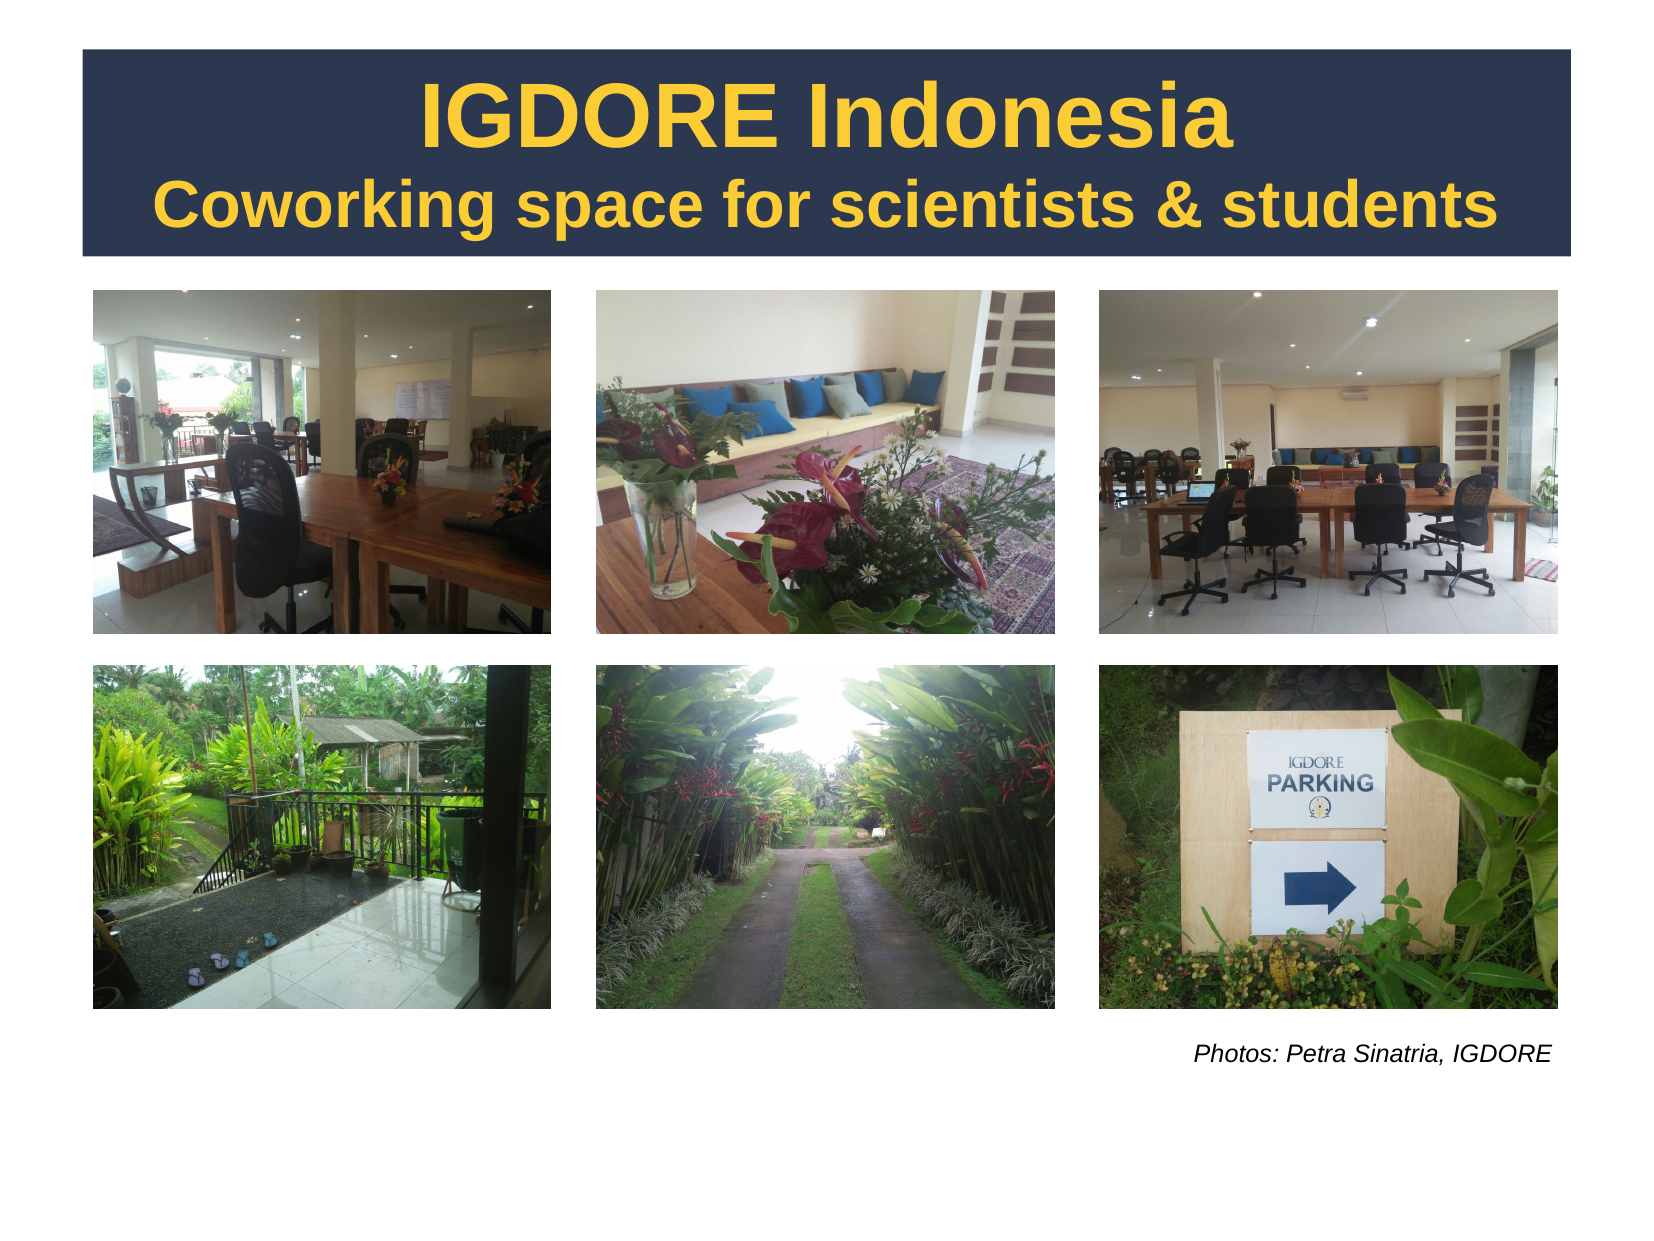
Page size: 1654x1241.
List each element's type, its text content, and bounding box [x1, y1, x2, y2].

picture [596, 290, 1055, 634]
picture [596, 665, 1055, 1009]
picture [1099, 290, 1558, 634]
picture [93, 290, 551, 634]
picture [1099, 665, 1558, 1009]
text_box Photos: Petra Sinatria, IGDORE [1133, 1039, 1559, 1092]
title IGDORE Indonesia Coworking space for scientists & students [82, 49, 1571, 257]
picture [93, 665, 551, 1009]
